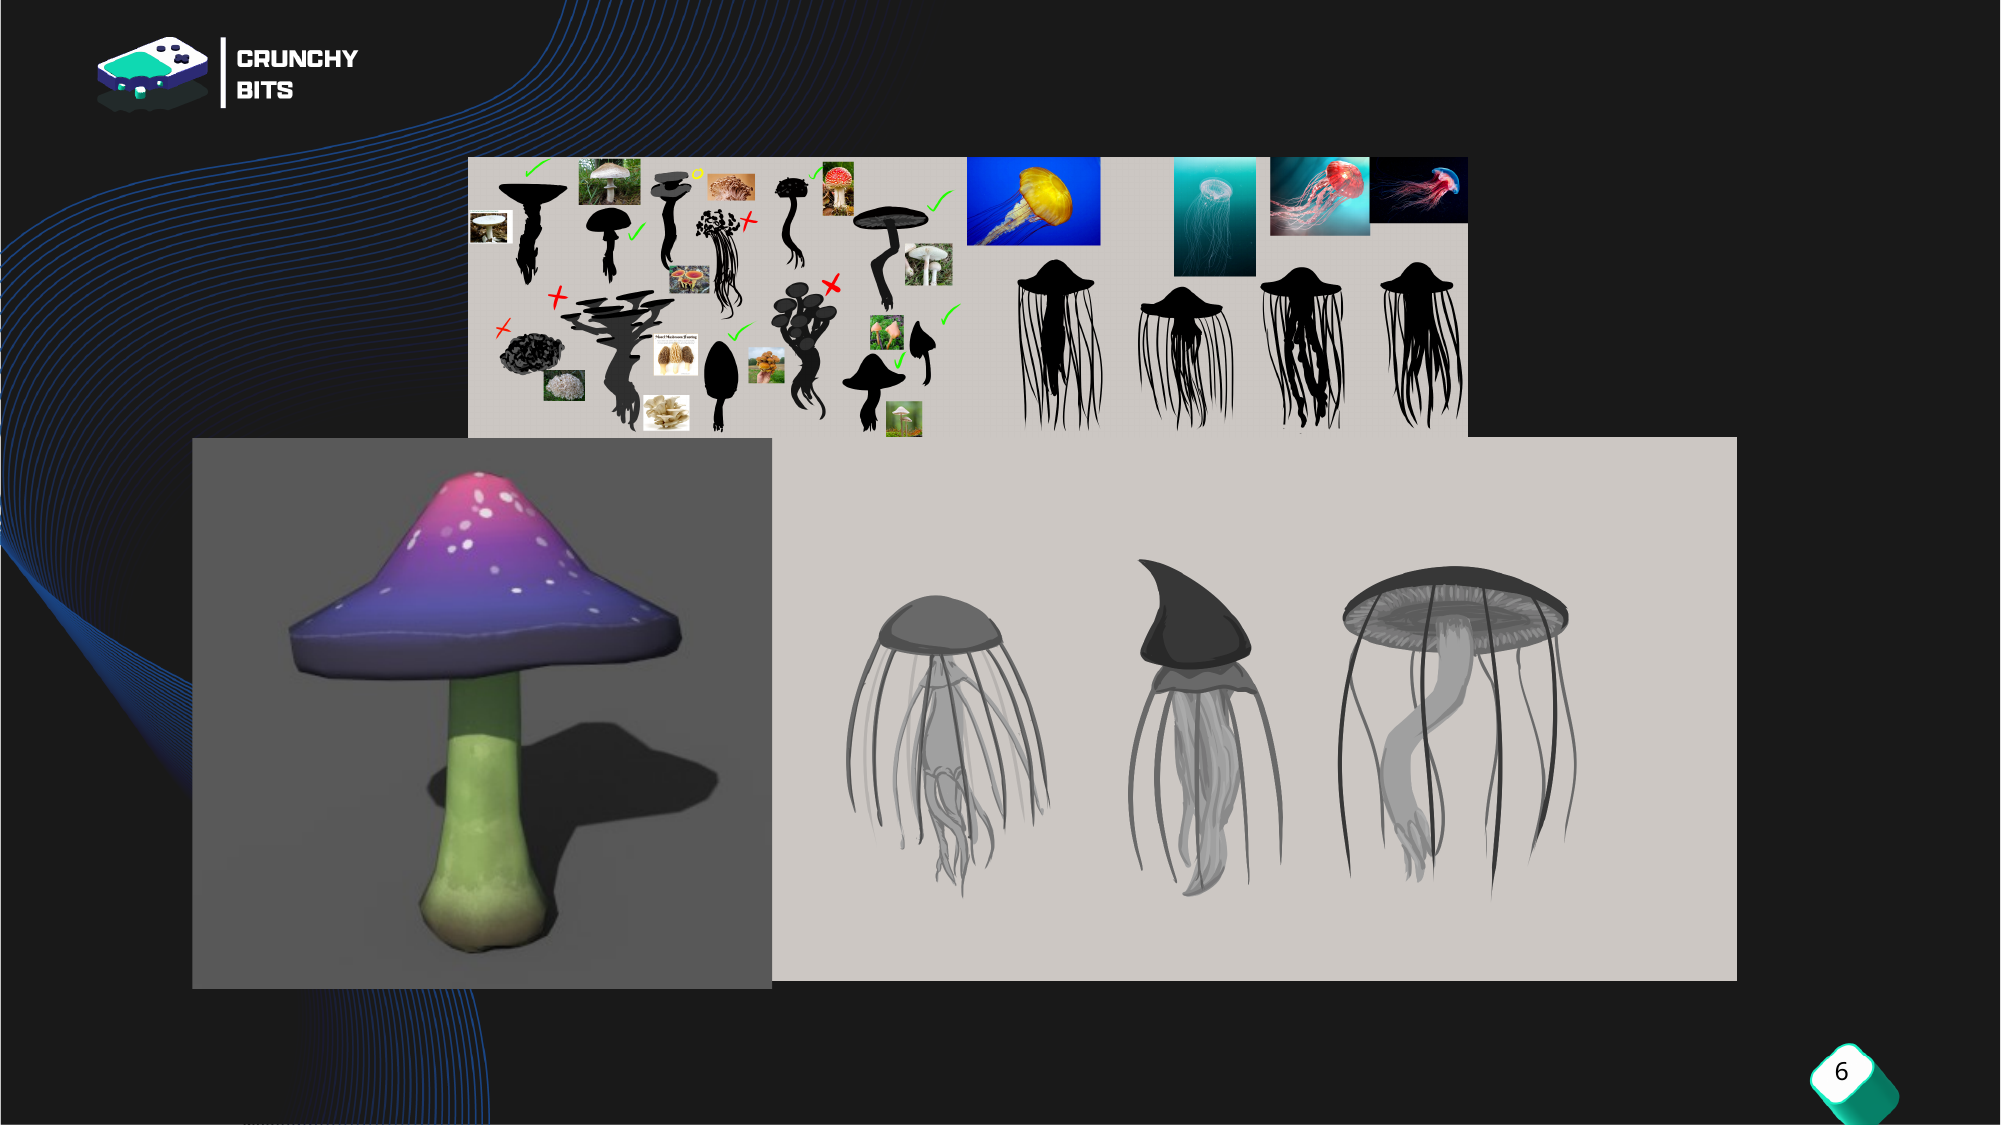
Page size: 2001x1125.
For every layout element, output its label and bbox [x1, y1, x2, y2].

picture [192, 157, 1737, 989]
text_box [1789, 1042, 1894, 1103]
